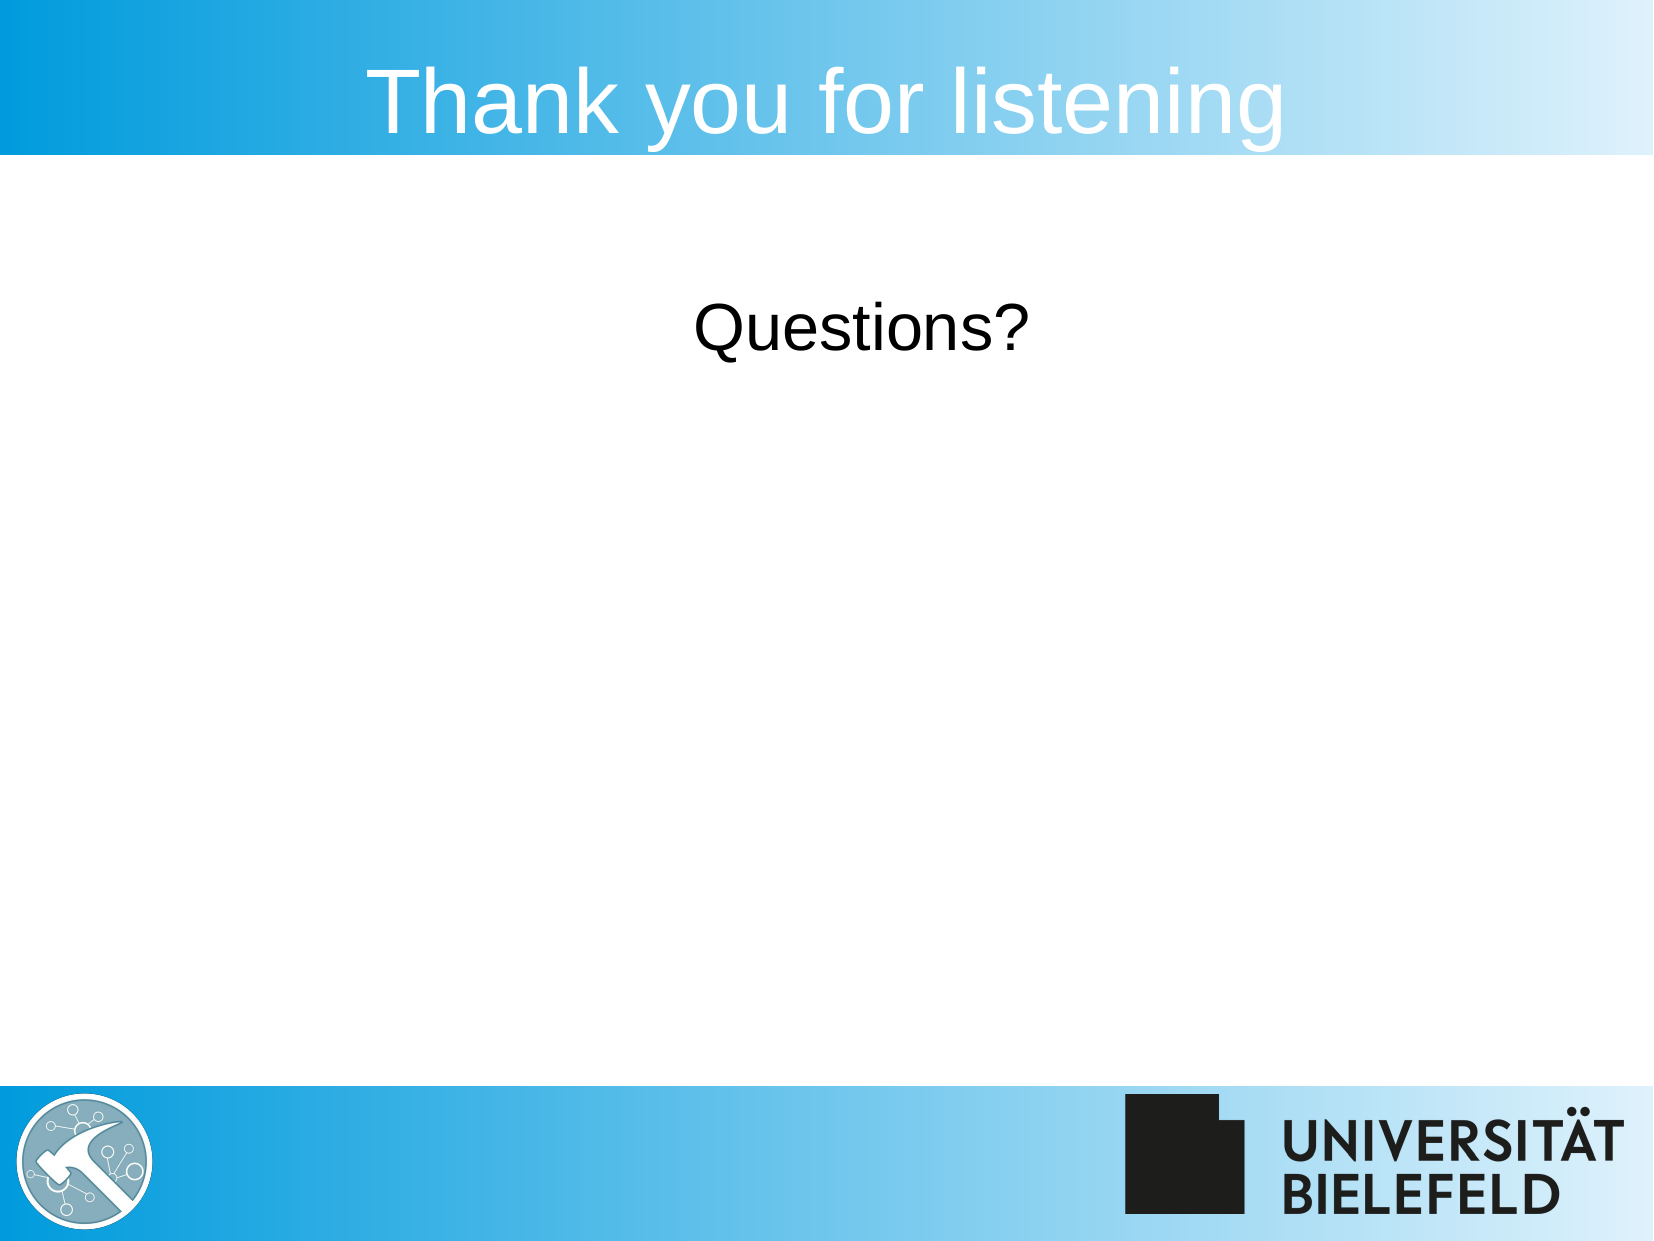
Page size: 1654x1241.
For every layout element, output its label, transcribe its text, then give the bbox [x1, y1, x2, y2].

picture [1125, 1094, 1624, 1214]
list Questions? [82, 290, 1571, 1010]
picture [17, 1086, 153, 1241]
title Thank you for listening [82, 49, 1571, 155]
